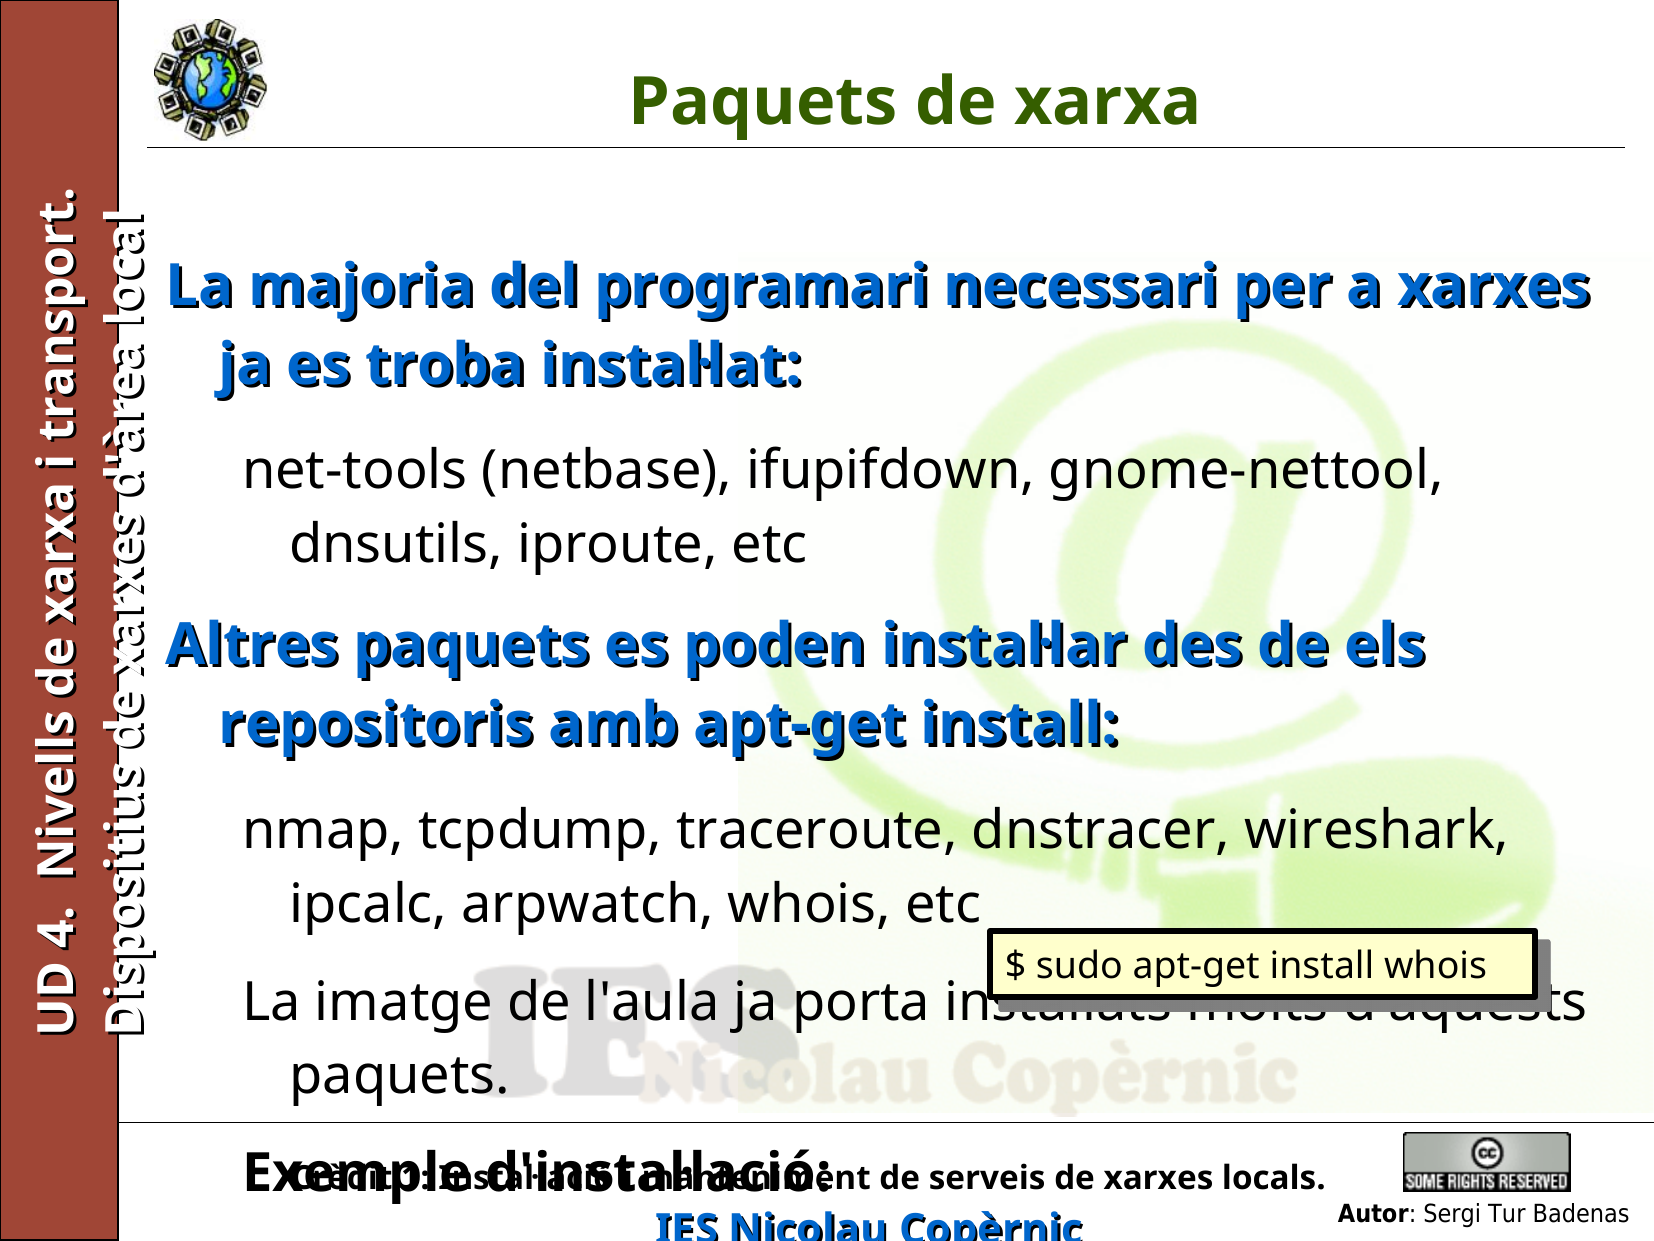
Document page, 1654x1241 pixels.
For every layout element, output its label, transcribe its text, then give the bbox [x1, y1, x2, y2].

picture [1403, 1132, 1571, 1192]
title Paquets de xarxa [171, 56, 1654, 141]
picture [154, 19, 268, 142]
text_box $ sudo apt-get install whois [989, 930, 1536, 984]
picture [466, 252, 1654, 1117]
list La majoria del programari necessari per a xarxes ja es troba instal·lat: net-tools (netbase), ifupifdown, gnome-nettool, dnsutils, iproute, etc Altres paquets es poden instal·lar des de els repositoris amb apt-get install: nmap, tcpdump, traceroute, dnstracer, wireshark, ipcalc, arpwatch, whois, etc La imatge de l'aula ja porta instal·lats molts d'aquests paquets. Exemple d'instal·lació: [147, 242, 1636, 1078]
